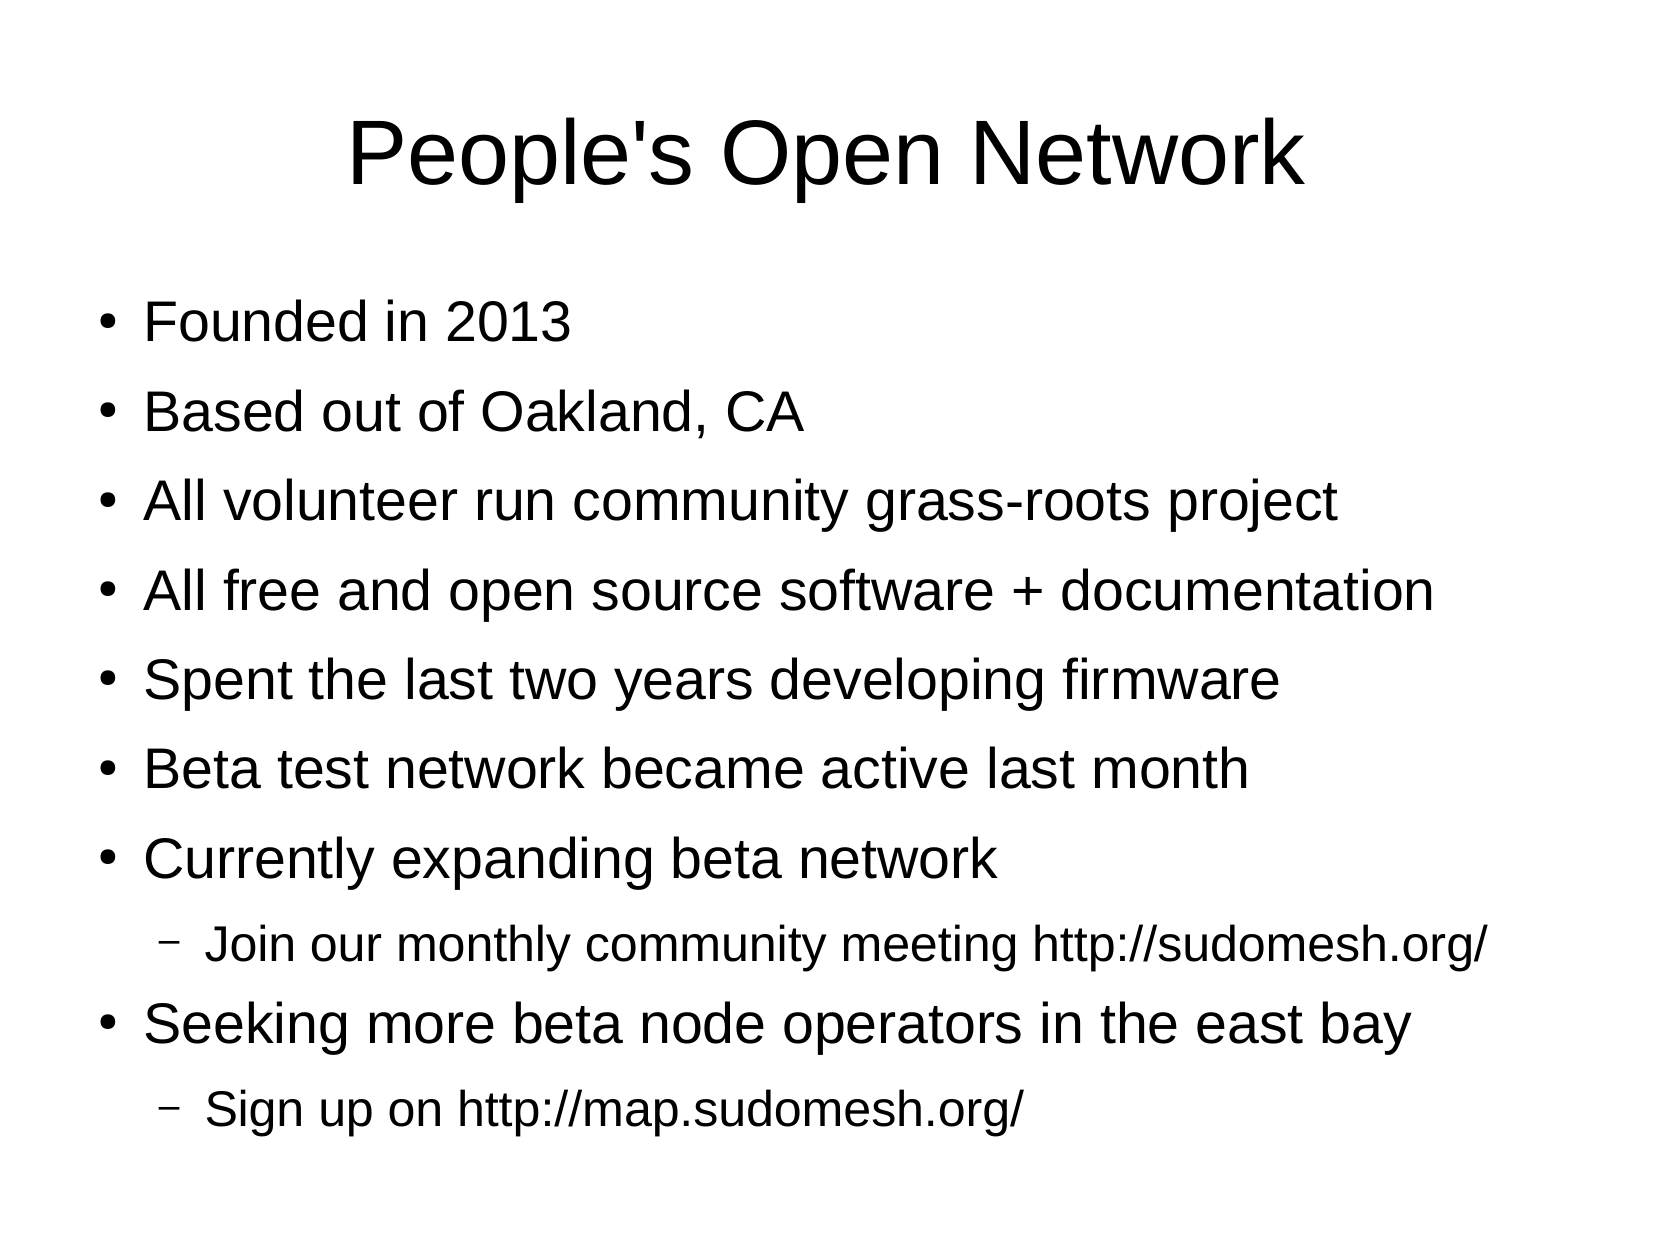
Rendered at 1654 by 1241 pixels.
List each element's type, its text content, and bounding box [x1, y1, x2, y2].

title People's Open Network [82, 49, 1571, 257]
list Founded in 2013 Based out of Oakland, CA All volunteer run community grass-roots project All free and open source software + documentation Spent the last two years developing firmware Beta test network became active last month Currently expanding beta network Join our monthly community meeting http://sudomesh.org/ Seeking more beta node operators in the east bay Sign up on http://map.sudomesh.org/ [82, 290, 1571, 1156]
